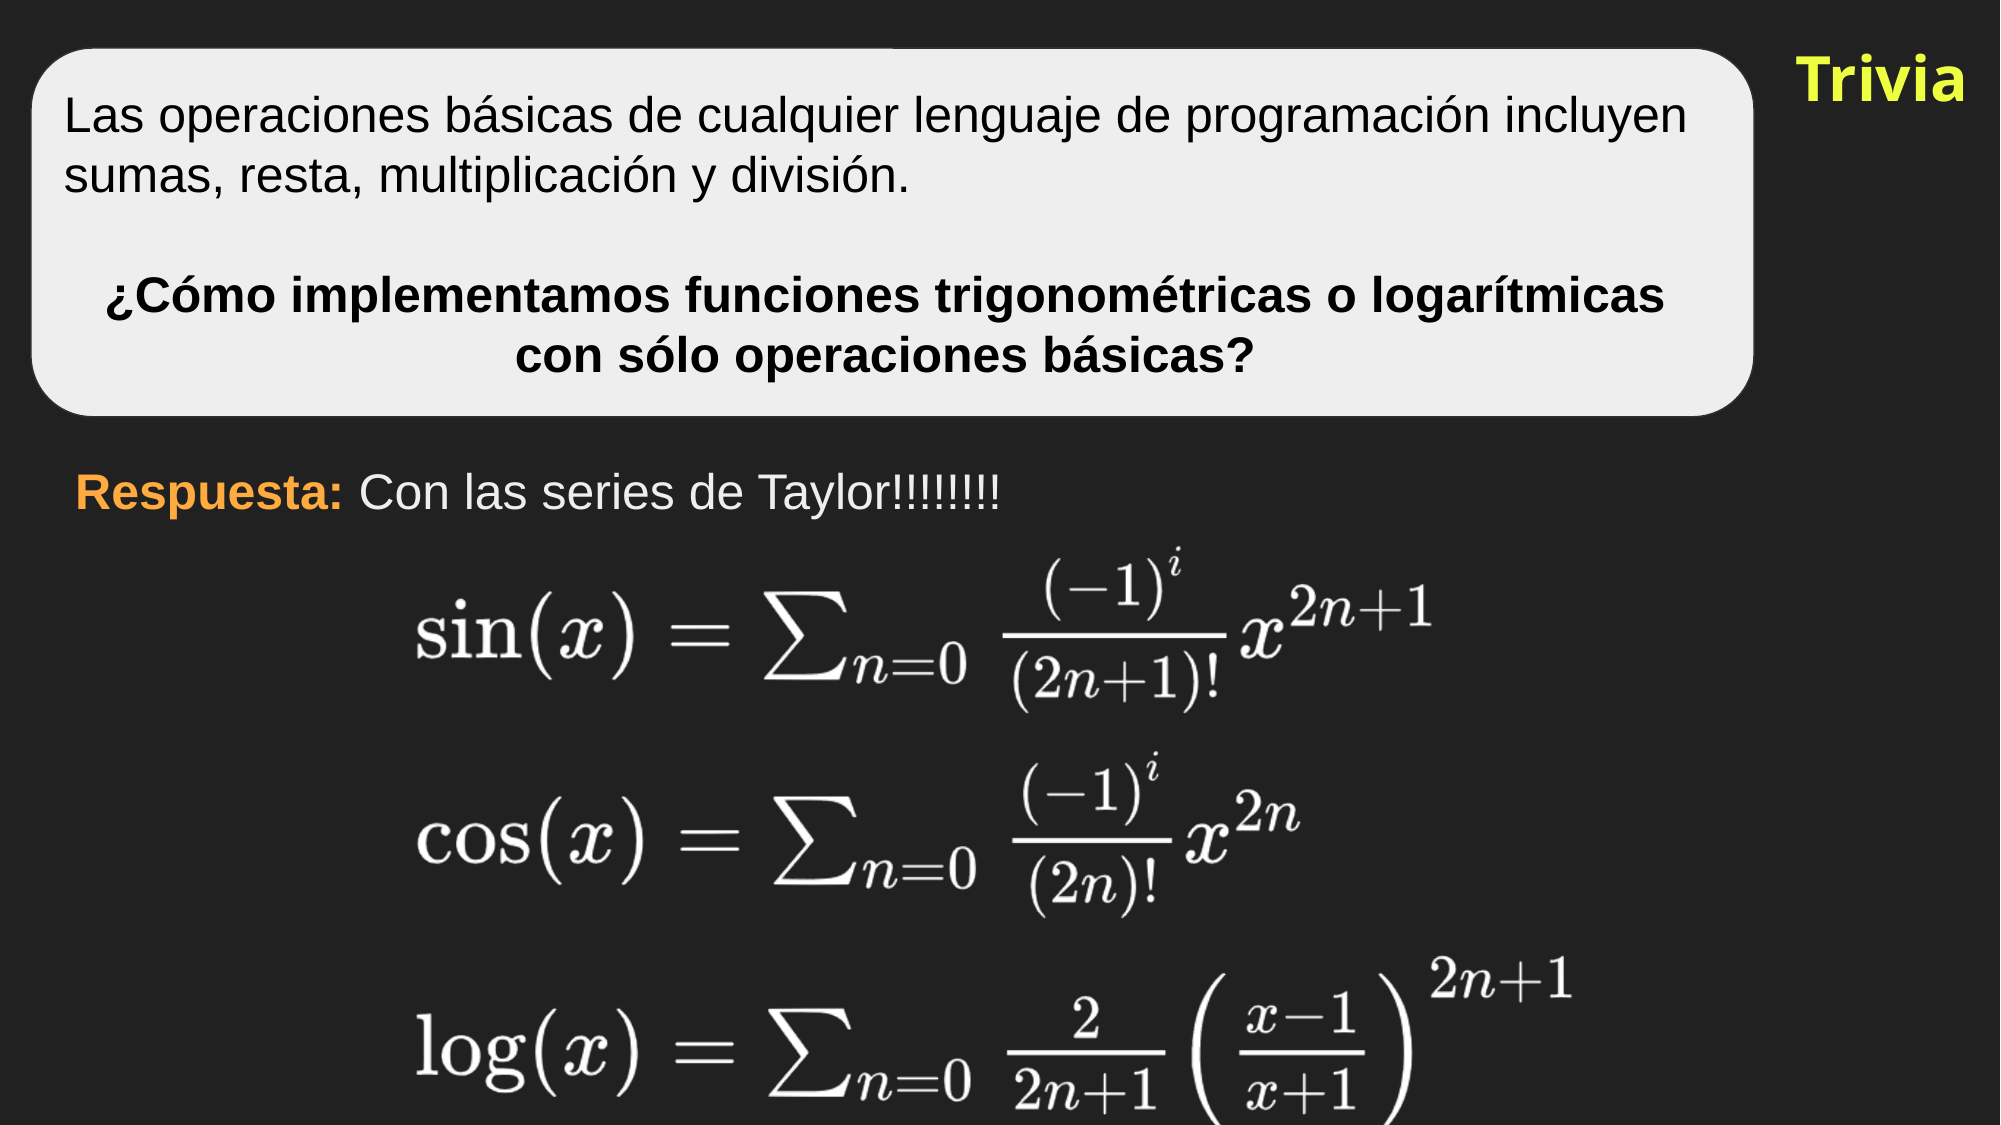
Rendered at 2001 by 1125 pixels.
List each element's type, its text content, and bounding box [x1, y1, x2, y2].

text_box Las operaciones básicas de cualquier lenguaje de programación incluyen sumas, resta, multiplicación y división. ¿Cómo implementamos funciones trigonométricas o logarítmicas con sólo operaciones básicas? [30, 47, 1755, 417]
title Trivia [1042, 19, 1989, 132]
text_box Respuesta: Con las series de Taylor!!!!!!!! [60, 444, 1311, 549]
picture [414, 539, 1586, 1125]
